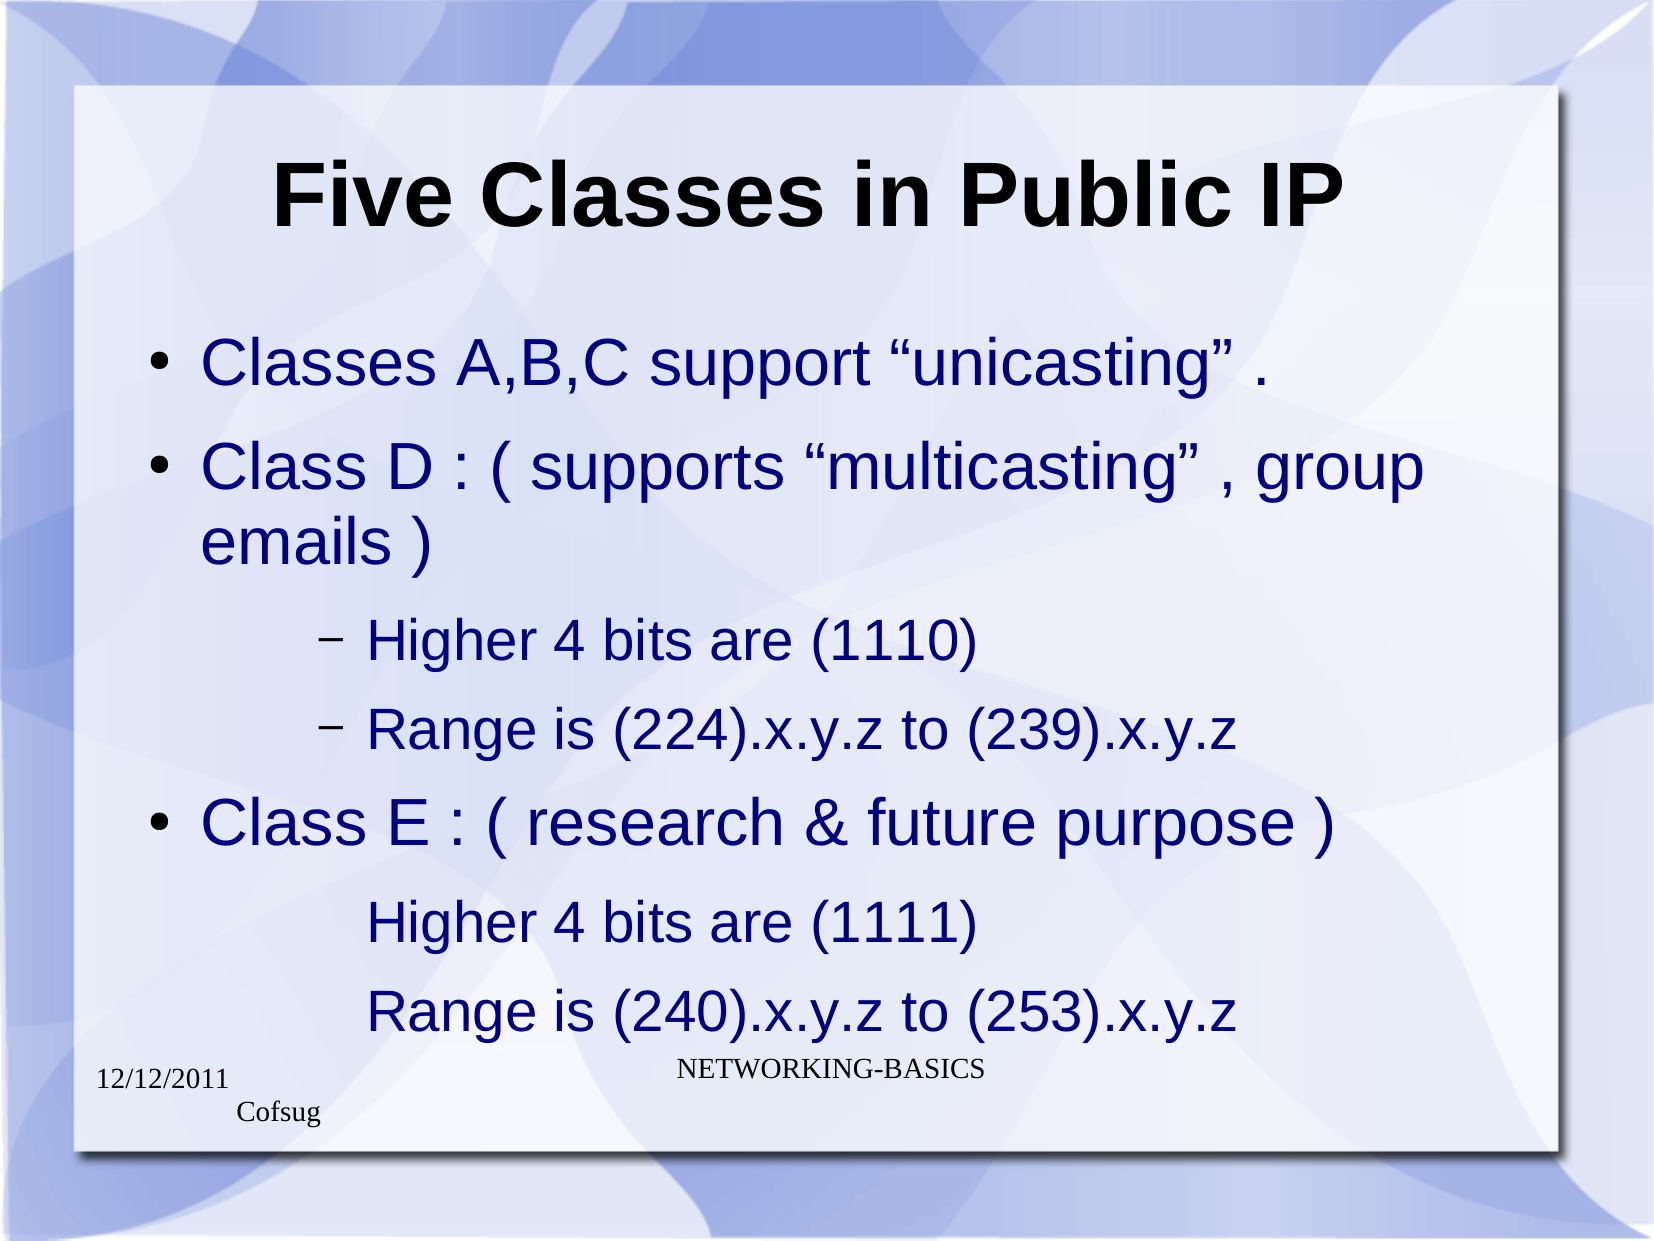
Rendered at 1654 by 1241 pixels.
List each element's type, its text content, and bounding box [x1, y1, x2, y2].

list Classes A,B,C support “unicasting” . Class D : ( supports “multicasting” , group emails ) Higher 4 bits are (1110) Range is (224).x.y.z to (239).x.y.z Class E : ( research & future purpose ) Higher 4 bits are (1111) Range is (240).x.y.z to (253).x.y.z [129, 324, 1489, 1144]
title Five Classes in Public IP [82, 90, 1536, 298]
picture [0, 0, 1654, 1241]
